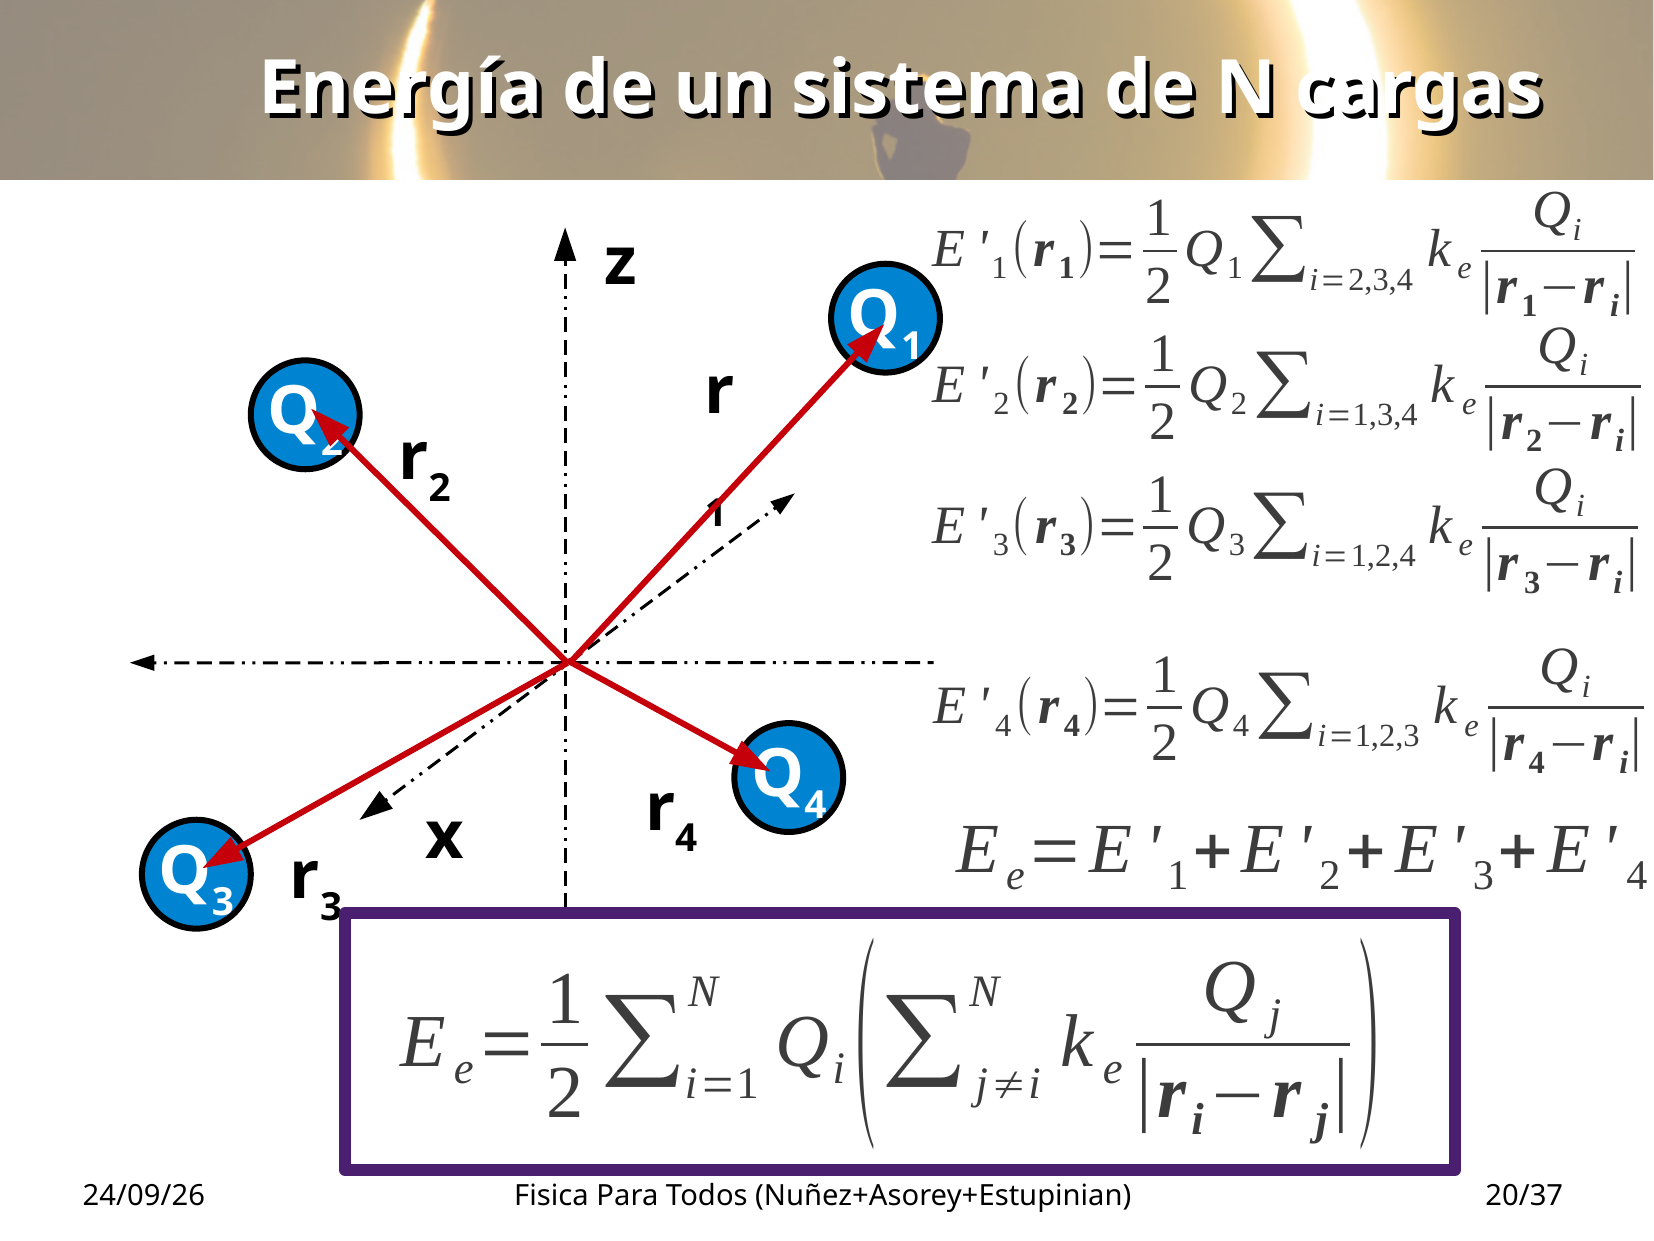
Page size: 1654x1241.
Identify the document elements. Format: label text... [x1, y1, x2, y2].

text_box z [589, 206, 644, 301]
text_box Q4 [765, 756, 790, 788]
text_box Q3 [141, 819, 251, 929]
text_box Q1 [831, 263, 922, 373]
text_box Q2 [250, 360, 360, 470]
text_box r3 [274, 819, 376, 929]
chart [924, 636, 1654, 781]
text_box Q1 [861, 297, 886, 329]
chart [945, 810, 1654, 899]
text_box x [411, 780, 466, 875]
text_box Q3 [172, 853, 197, 885]
picture [0, 0, 1654, 180]
text_box [345, 781, 1654, 1170]
text_box r4 [630, 751, 736, 860]
text_box Q4 [736, 723, 844, 832]
text_box Q2 [281, 393, 306, 425]
chart [922, 180, 1651, 600]
chart [390, 934, 1389, 1155]
text_box [933, 360, 1654, 636]
text_box r1 [690, 334, 771, 444]
text_box r2 [383, 400, 496, 509]
title Energía de un sistema de N cargas [75, 19, 1564, 151]
